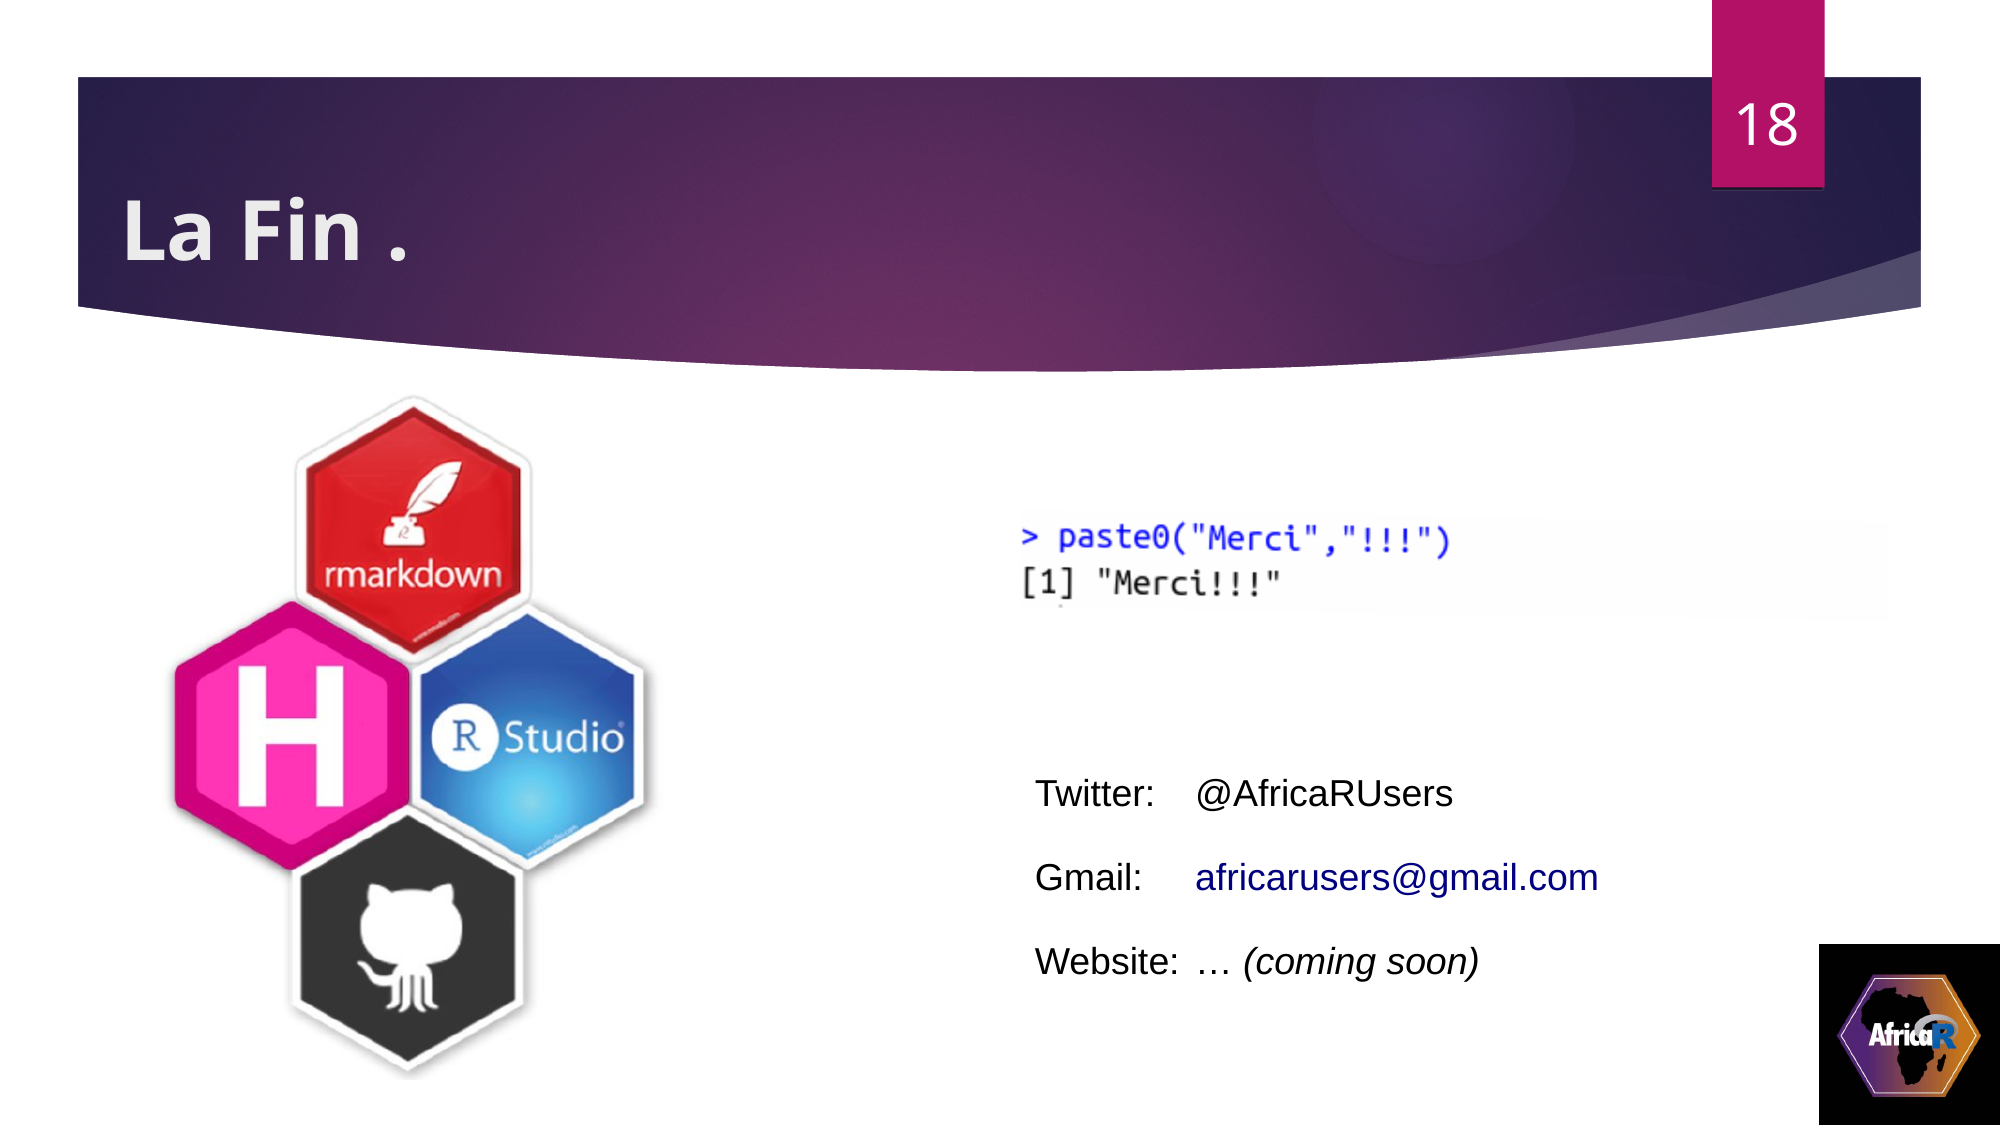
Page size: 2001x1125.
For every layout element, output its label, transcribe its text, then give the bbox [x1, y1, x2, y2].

title La Fin . [105, 106, 1696, 286]
picture [1819, 944, 2000, 1125]
text_box Twitter: @AfricaRUsers Gmail: africarusers@gmail.com Website: … (coming soon) [1020, 765, 1741, 957]
picture [79, 78, 1920, 371]
picture [71, 387, 764, 1080]
picture [1020, 510, 1888, 621]
